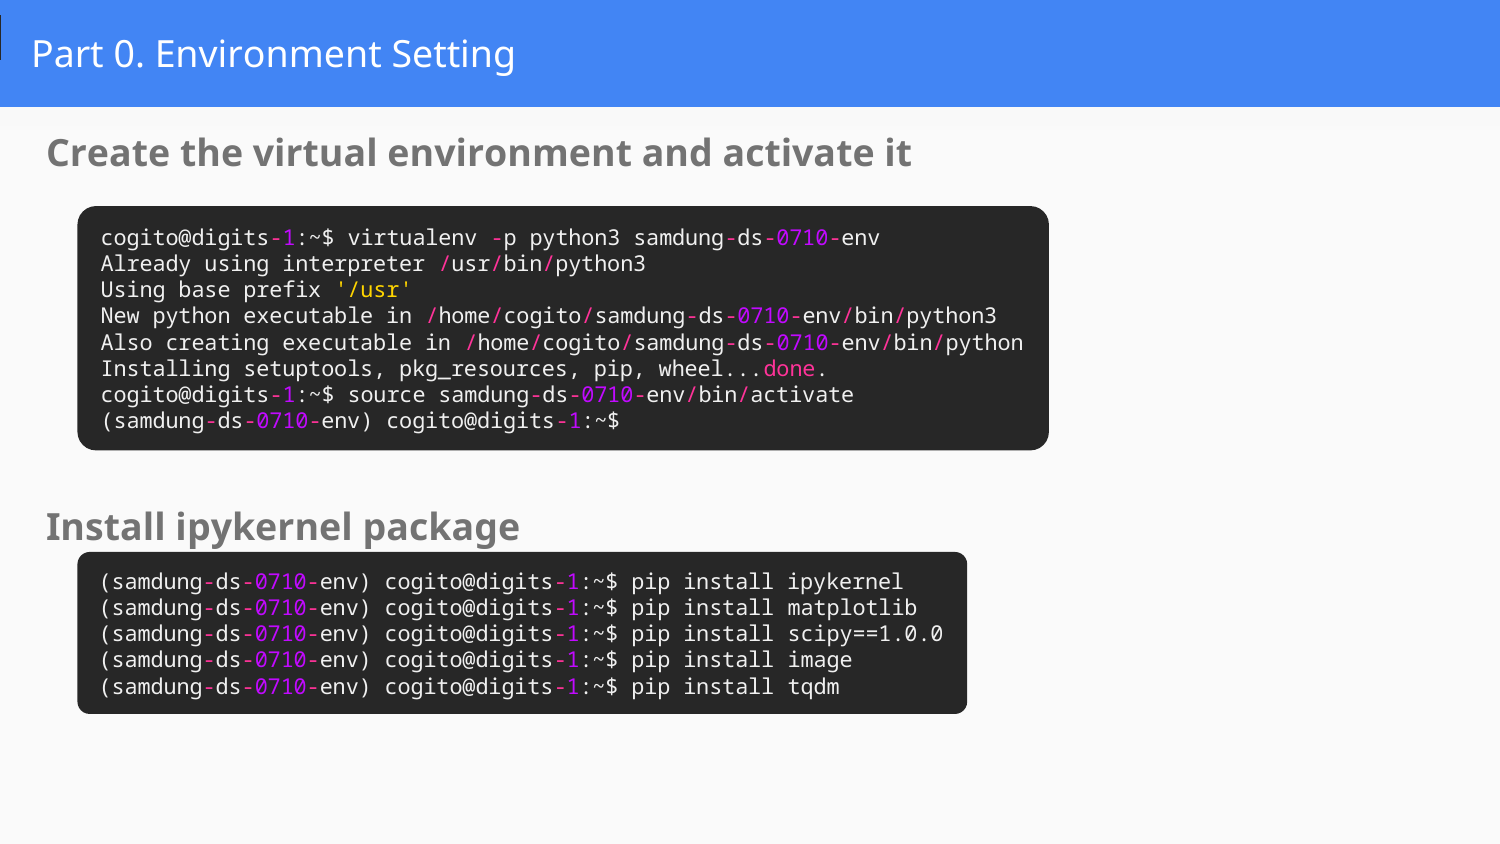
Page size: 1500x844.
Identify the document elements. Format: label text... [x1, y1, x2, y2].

text_box Create the virtual environment and activate it [31, 106, 1423, 177]
text_box cogito@digits-1:~$ virtualenv -p python3 samdung-ds-0710-env Already using interpreter /usr/bin/python3 Using base prefix '/usr' New python executable in /home/cogito/samdung-ds-0710-env/bin/python3 Also creating executable in /home/cogito/samdung-ds-0710-env/bin/python Installing setuptools, pkg_resources, pip, wheel...done. cogito@digits-1:~$ source samdung-ds-0710-env/bin/activate (samdung-ds-0710-env) cogito@digits-1:~$ [77, 206, 1049, 451]
text_box (samdung-ds-0710-env) cogito@digits-1:~$ pip install ipykernel (samdung-ds-0710-env) cogito@digits-1:~$ pip install matplotlib (samdung-ds-0710-env) cogito@digits-1:~$ pip install scipy==1.0.0 (samdung-ds-0710-env) cogito@digits-1:~$ pip install image (samdung-ds-0710-env) cogito@digits-1:~$ pip install tqdm [77, 552, 968, 714]
title Part 0. Environment Setting [16, 2, 1465, 102]
text_box Install ipykernel package [31, 481, 1423, 552]
